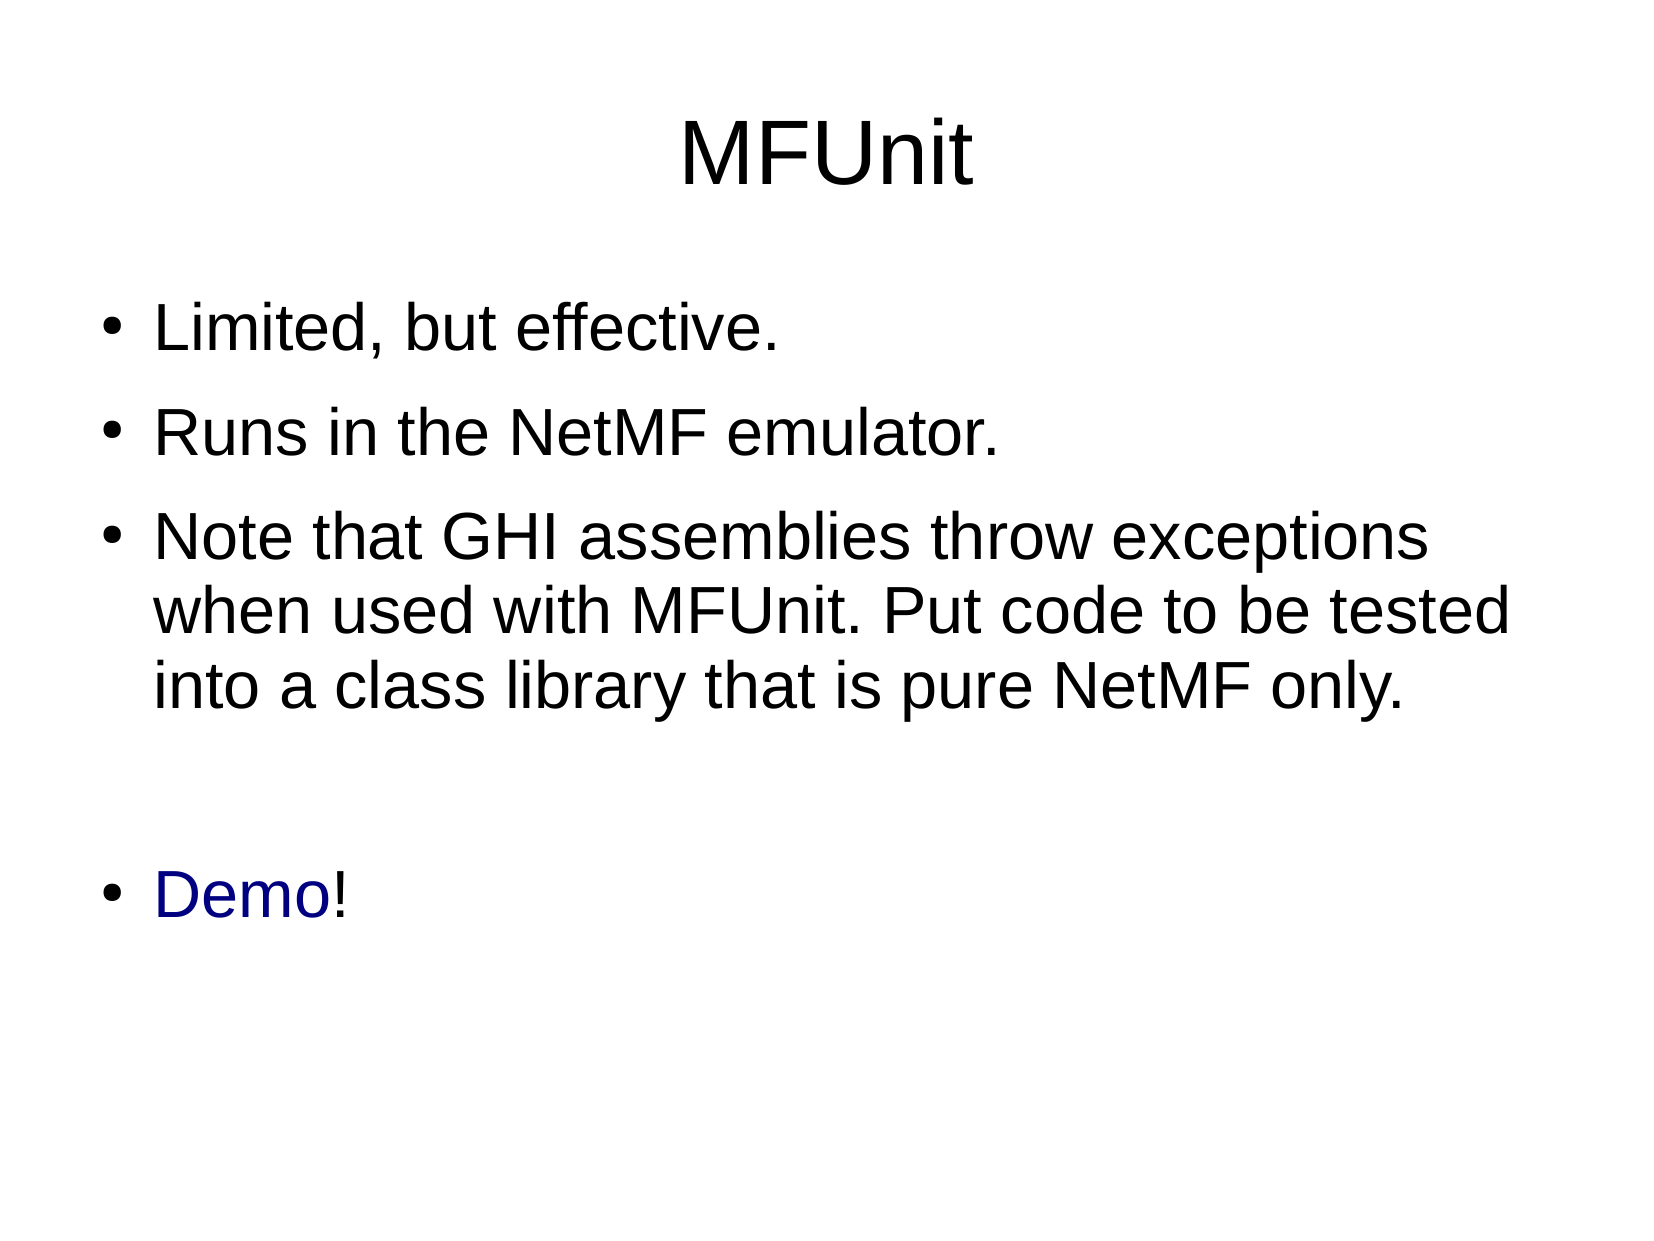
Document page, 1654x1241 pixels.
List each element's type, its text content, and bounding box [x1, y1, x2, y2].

list Limited, but effective. Runs in the NetMF emulator. Note that GHI assemblies throw exceptions when used with MFUnit. Put code to be tested into a class library that is pure NetMF only. Demo! [82, 290, 1571, 1010]
title MFUnit [82, 49, 1571, 257]
